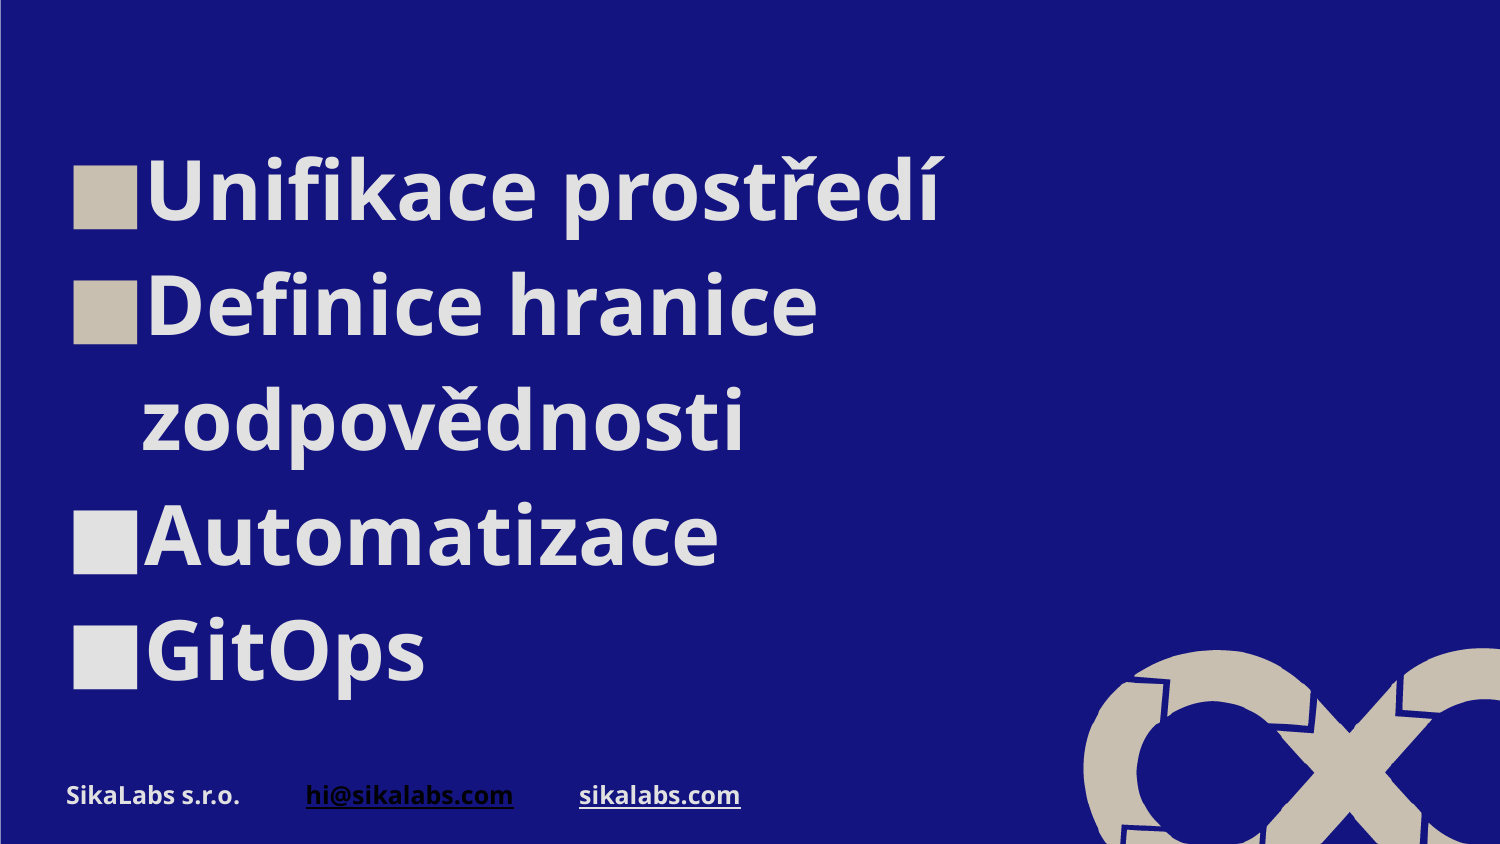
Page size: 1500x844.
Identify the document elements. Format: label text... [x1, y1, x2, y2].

picture [0, 0, 1500, 844]
list Unifikace prostředí Definice hranice zodpovědnosti Automatizace GitOps [51, 127, 1399, 692]
